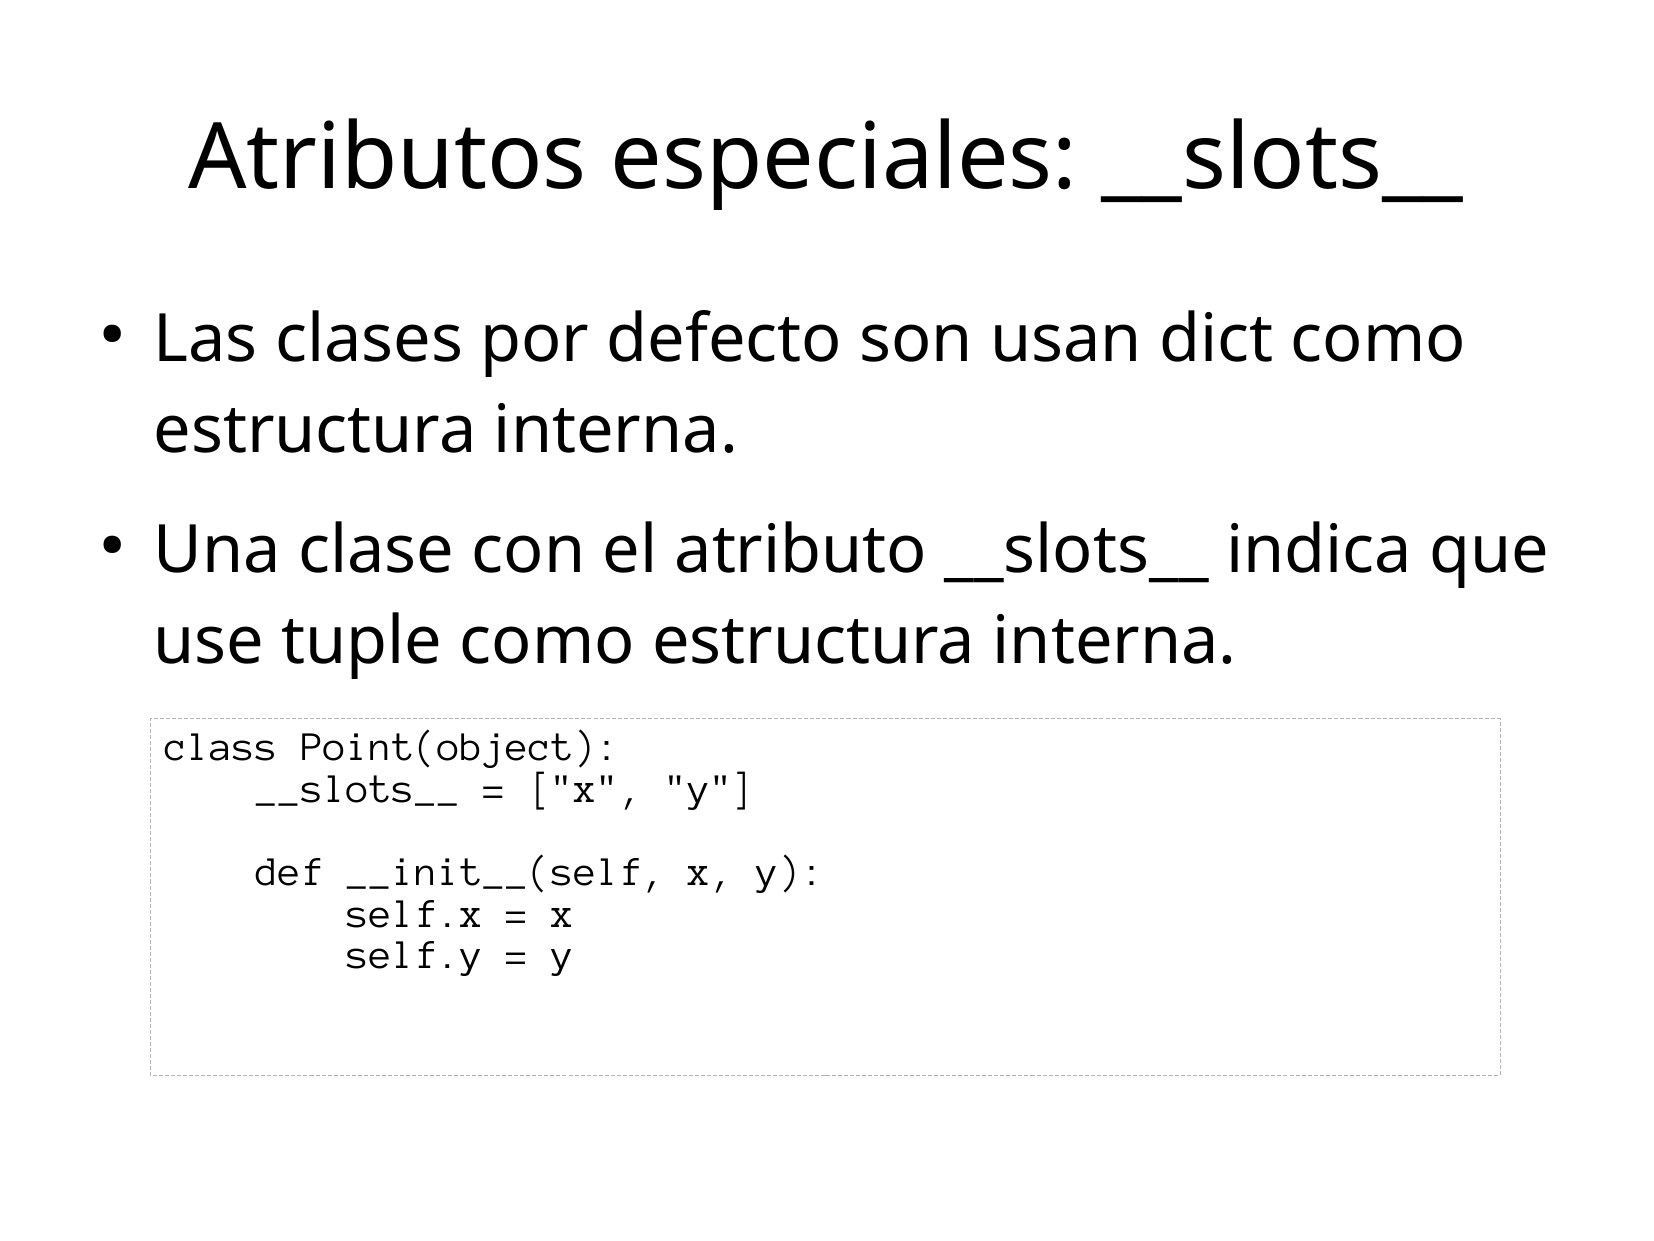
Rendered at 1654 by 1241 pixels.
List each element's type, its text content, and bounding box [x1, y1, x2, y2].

title Atributos especiales: __slots__ [82, 49, 1571, 257]
text_box class Point(object): __slots__ = ["x", "y"] def __init__(self, x, y): self.x = x self.y = y [150, 718, 1501, 986]
list Las clases por defecto son usan dict como estructura interna. Una clase con el atributo __slots__ indica que use tuple como estructura interna. [82, 290, 1571, 1010]
